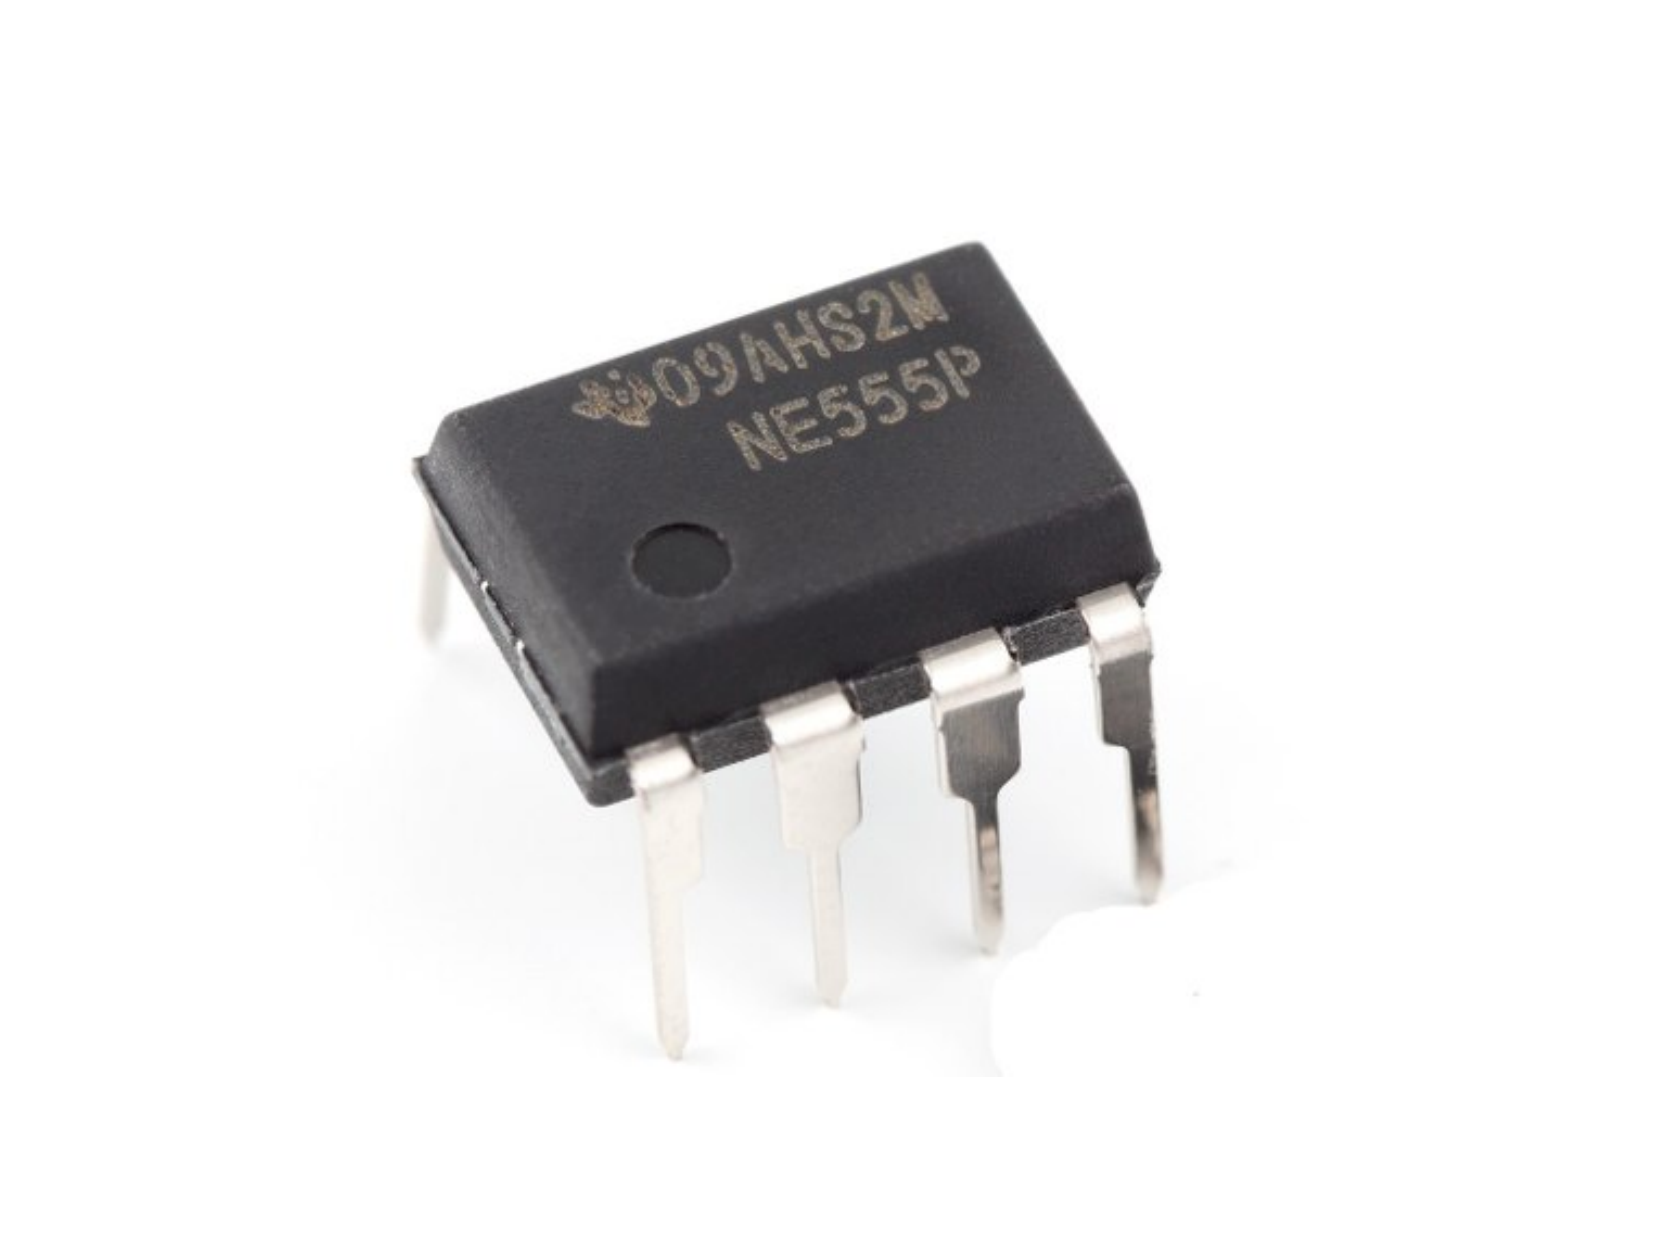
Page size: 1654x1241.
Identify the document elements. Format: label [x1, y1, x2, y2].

picture [284, 163, 1369, 1077]
